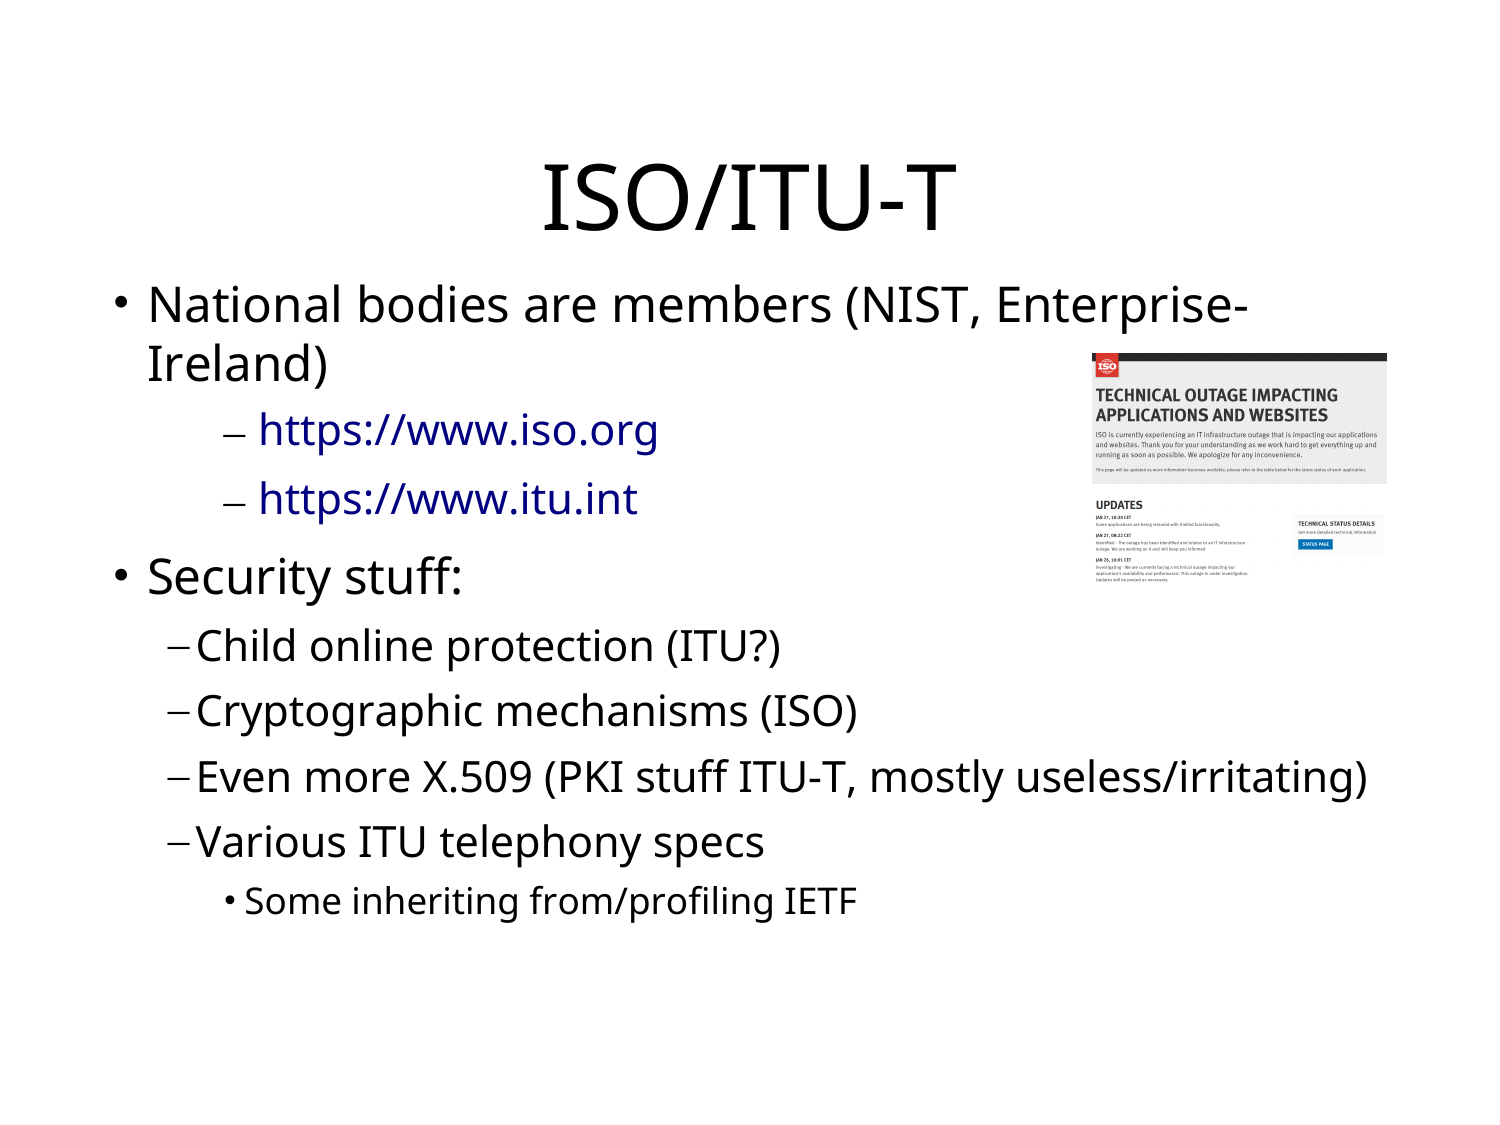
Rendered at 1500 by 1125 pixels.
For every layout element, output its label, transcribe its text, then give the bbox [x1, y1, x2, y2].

picture [1092, 353, 1387, 591]
title ISO/ITU-T [112, 99, 1388, 272]
list National bodies are members (NIST, Enterprise-Ireland) https://www.iso.org https://www.itu.int Security stuff: Child online protection (ITU?) Cryptographic mechanisms (ISO) Even more X.509 (PKI stuff ITU-T, mostly useless/irritating) Various ITU telephony specs Some inheriting from/profiling IETF [112, 272, 1388, 981]
